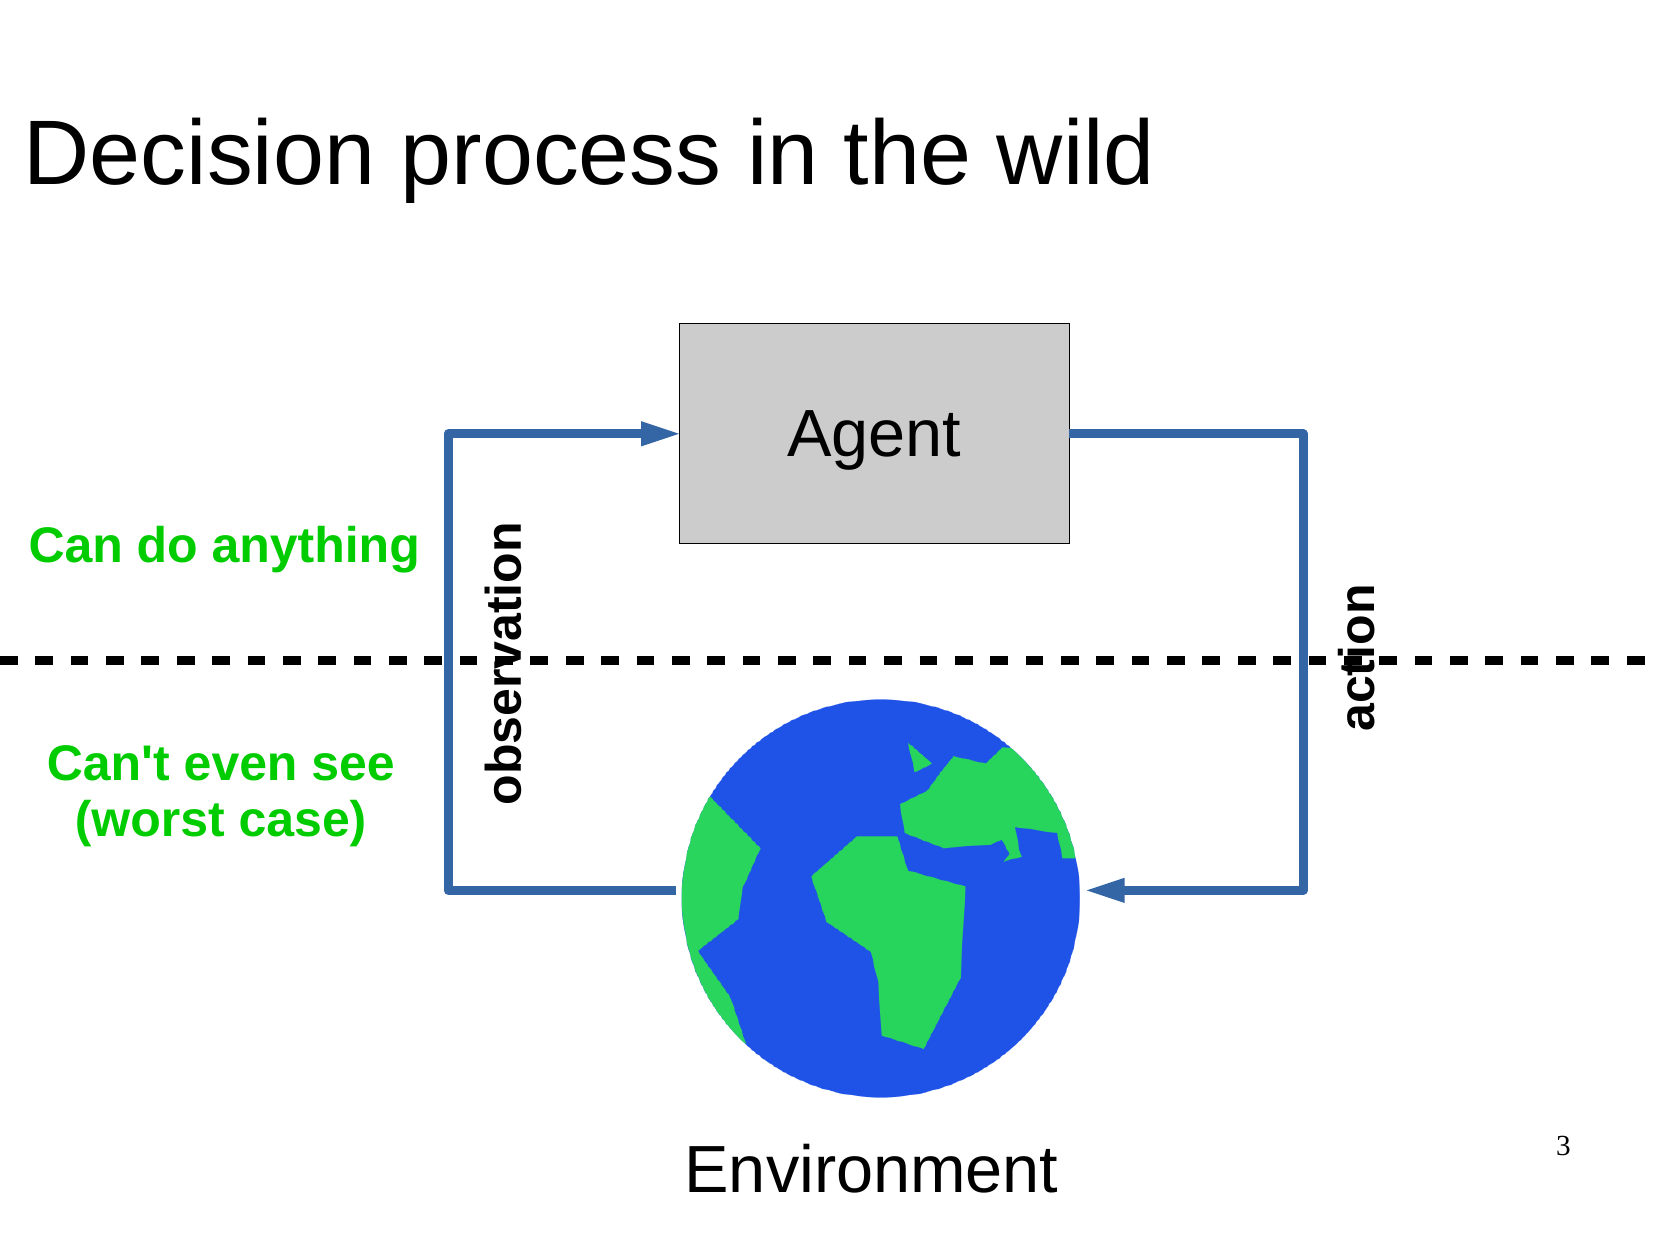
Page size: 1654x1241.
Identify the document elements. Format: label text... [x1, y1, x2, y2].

title Decision process in the wild [23, 49, 1512, 257]
text_box Agent [679, 323, 1070, 544]
text_box Environment [600, 1124, 1143, 1214]
text_box Can do anything [13, 509, 636, 581]
text_box Can't even see (worst case) [0, 728, 522, 856]
text_box action [1321, 569, 1393, 747]
text_box observation [468, 581, 540, 821]
picture [555, 654, 1206, 1142]
